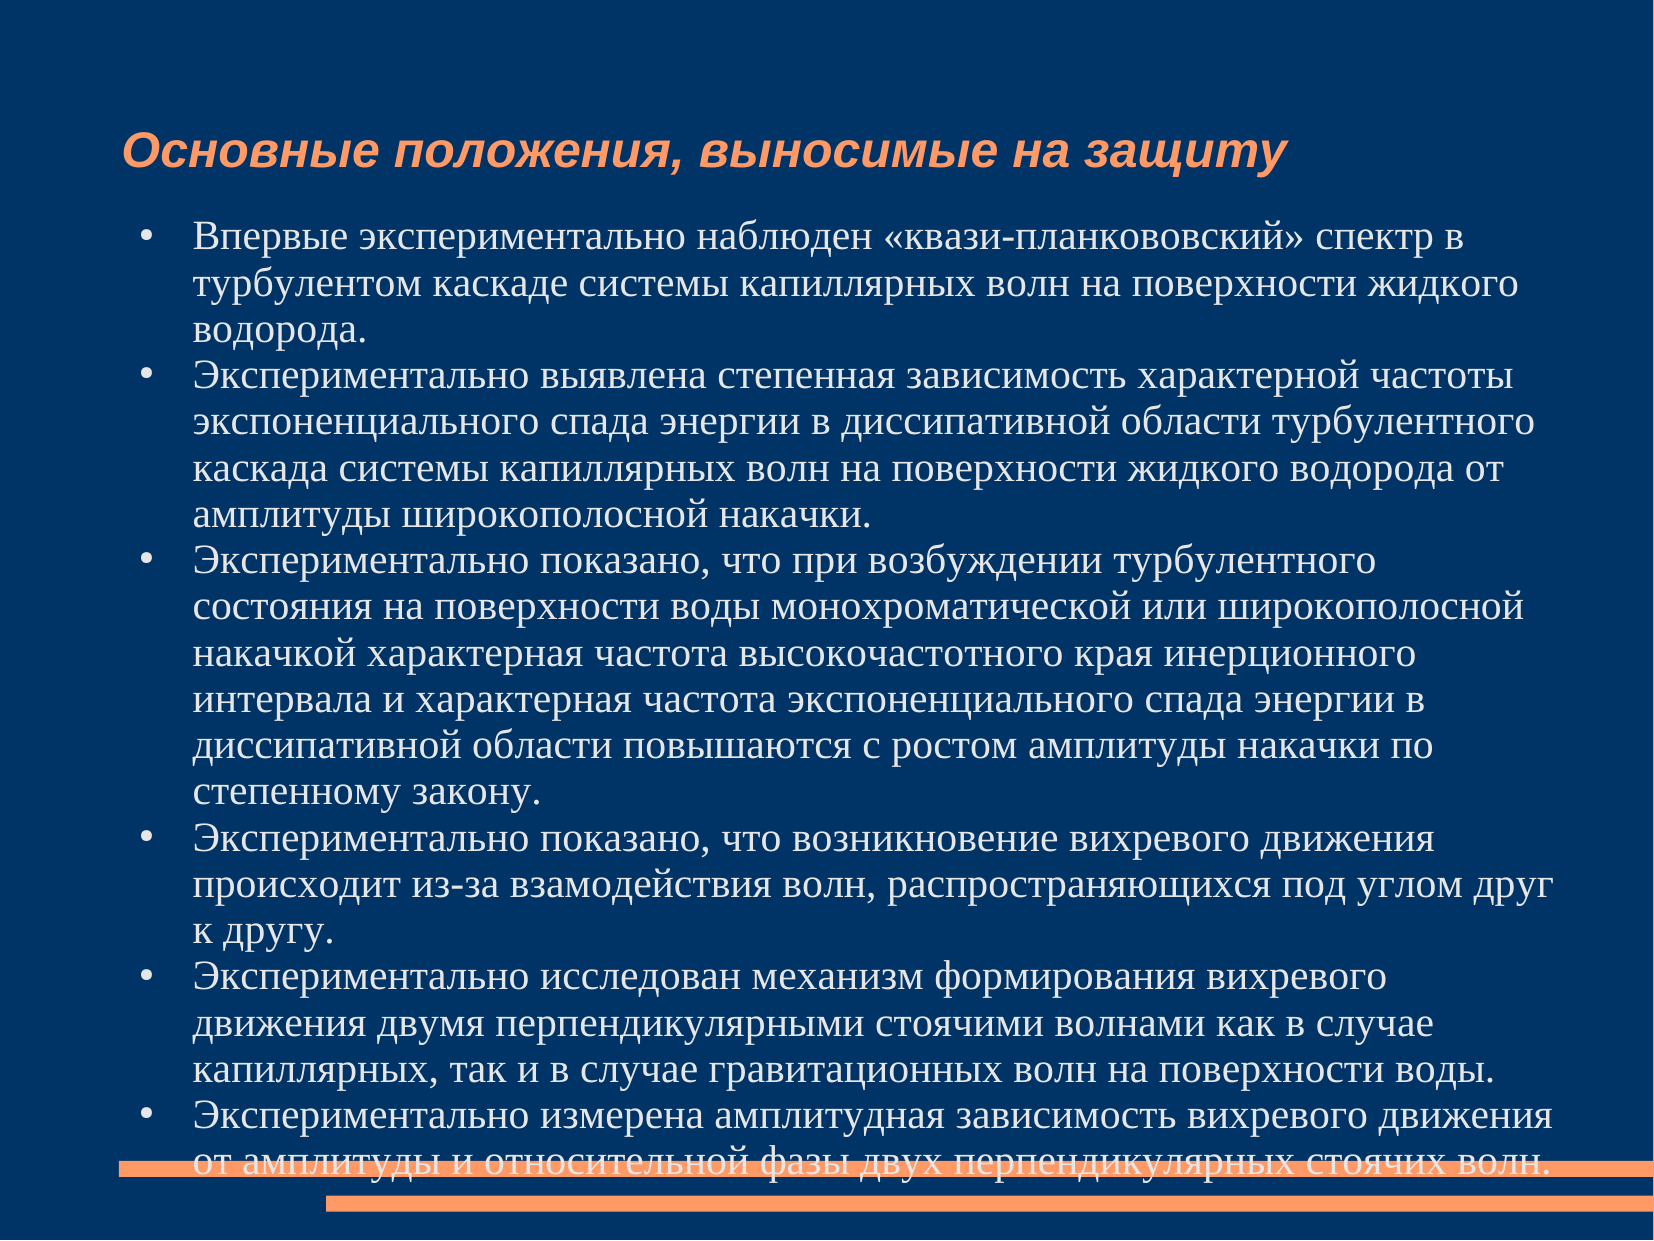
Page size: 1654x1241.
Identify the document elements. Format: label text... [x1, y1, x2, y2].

list Впервые экспериментально наблюден «квази-планкововский» спектр в турбулентом каскаде системы капиллярных волн на поверхности жидкого водорода. Экспериментально выявлена степенная зависимость характерной частоты экспоненциального спада энергии в диссипативной области турбулентного каскада системы капиллярных волн на поверхности жидкого водорода от амплитуды широкополосной накачки. Экспериментально показано, что при возбуждении турбулентного состояния на поверхности воды монохроматической или широкополосной накачкой характерная частота высокочастотного края инерционного интервала и характерная частота экспоненциального спада энергии в диссипативной области повышаются с ростом амплитуды накачки по степенному закону. Экспериментально показано, что возникновение вихревого движения происходит из-за взамодействия волн, распространяющихся под углом друг к другу. Экспериментально исследован механизм формирования вихревого движения двумя перпендикулярными стоячими волнами как в случае капиллярных, так и в случае гравитационных волн на поверхности воды. Экспериментально измерена амплитудная зависимость вихревого движения от амплитуды и относительной фазы двух перпендикулярных стоячих волн. [121, 212, 1561, 1138]
title Основные положения, выносимые на защиту [121, 46, 1534, 212]
